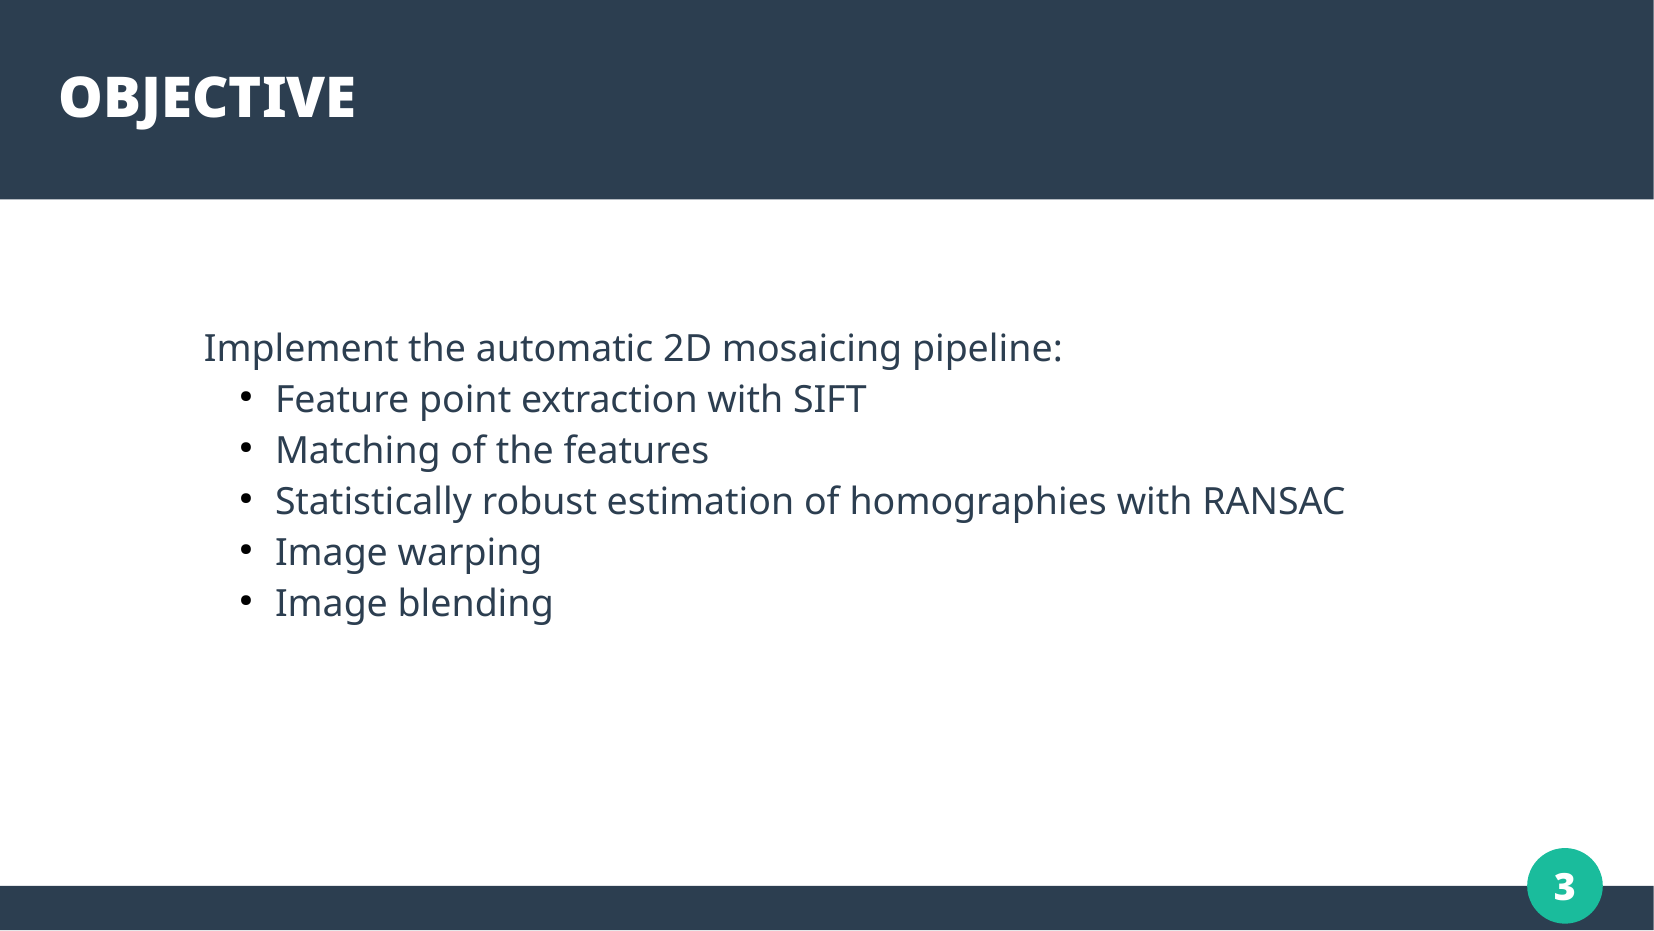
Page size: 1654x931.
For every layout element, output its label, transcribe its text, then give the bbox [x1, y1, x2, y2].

text_box Implement the automatic 2D mosaicing pipeline: Feature point extraction with SIFT Matching of the features Statistically robust estimation of homographies with RANSAC Image warping Image blending [189, 328, 1465, 722]
title OBJECTIVE [59, 37, 1595, 155]
